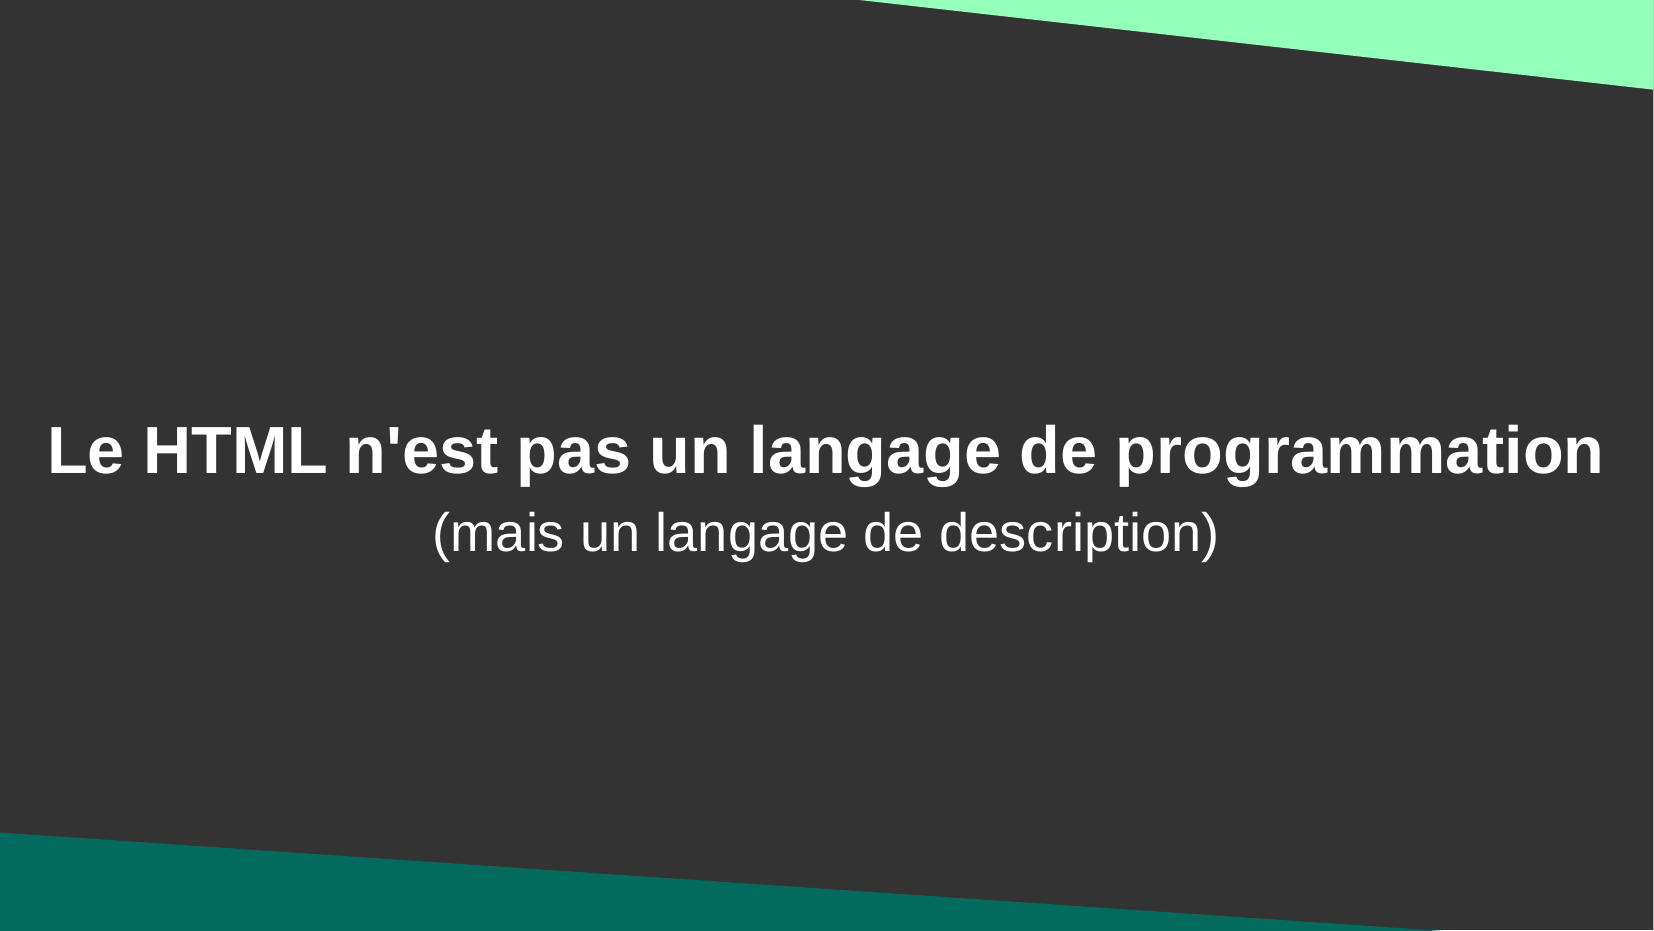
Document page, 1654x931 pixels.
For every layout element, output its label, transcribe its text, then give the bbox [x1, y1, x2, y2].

text_box [859, 0, 1654, 90]
title (mais un langage de description) [31, 501, 1622, 582]
title Le HTML n'est pas un langage de programmation [31, 413, 1622, 493]
